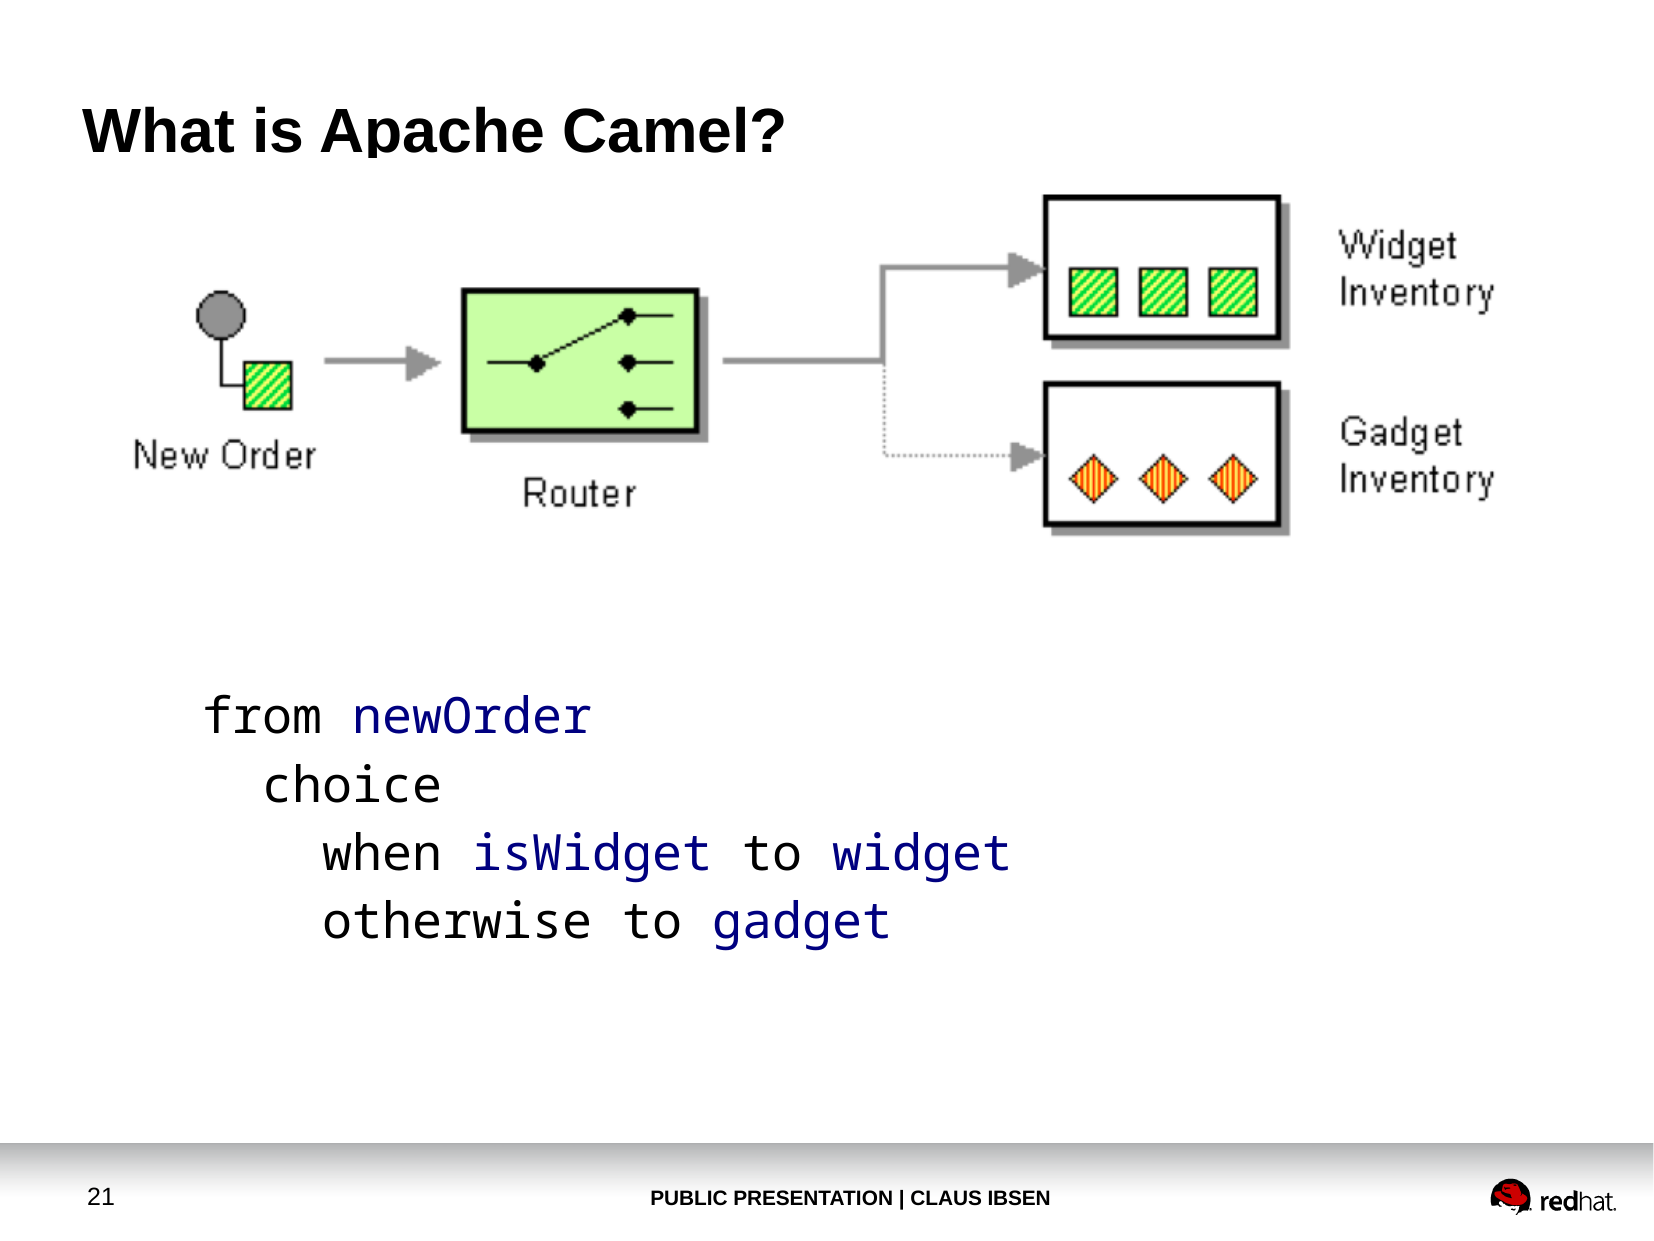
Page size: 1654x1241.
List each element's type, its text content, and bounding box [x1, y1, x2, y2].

text_box from newOrder choice when isWidget to widget otherwise to gadget [187, 673, 1031, 921]
picture [75, 158, 1567, 563]
picture [0, 1143, 1654, 1241]
title What is Apache Camel? [82, 37, 1571, 226]
